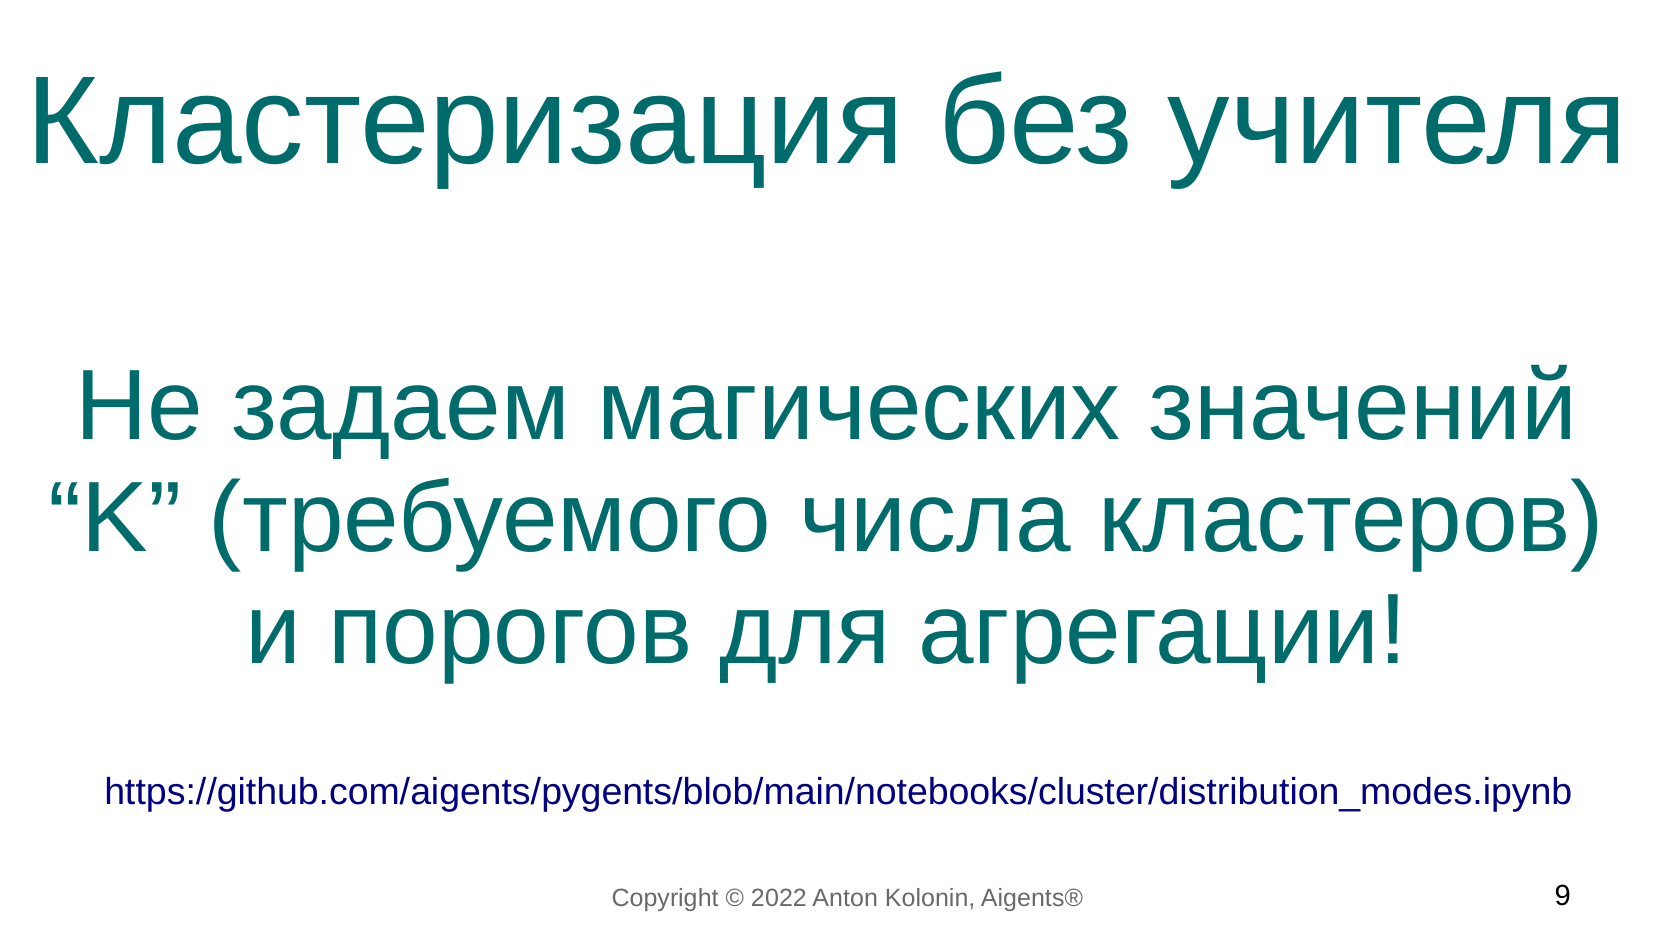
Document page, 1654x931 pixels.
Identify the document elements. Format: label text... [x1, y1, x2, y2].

text_box https://github.com/aigents/pygents/blob/main/notebooks/cluster/distribution_modes.ipynb [89, 763, 1588, 821]
text_box Кластеризация без учителя Не задаем магических значений “K” (требуемого числа кластеров) и порогов для агрегации! [0, 0, 1654, 736]
